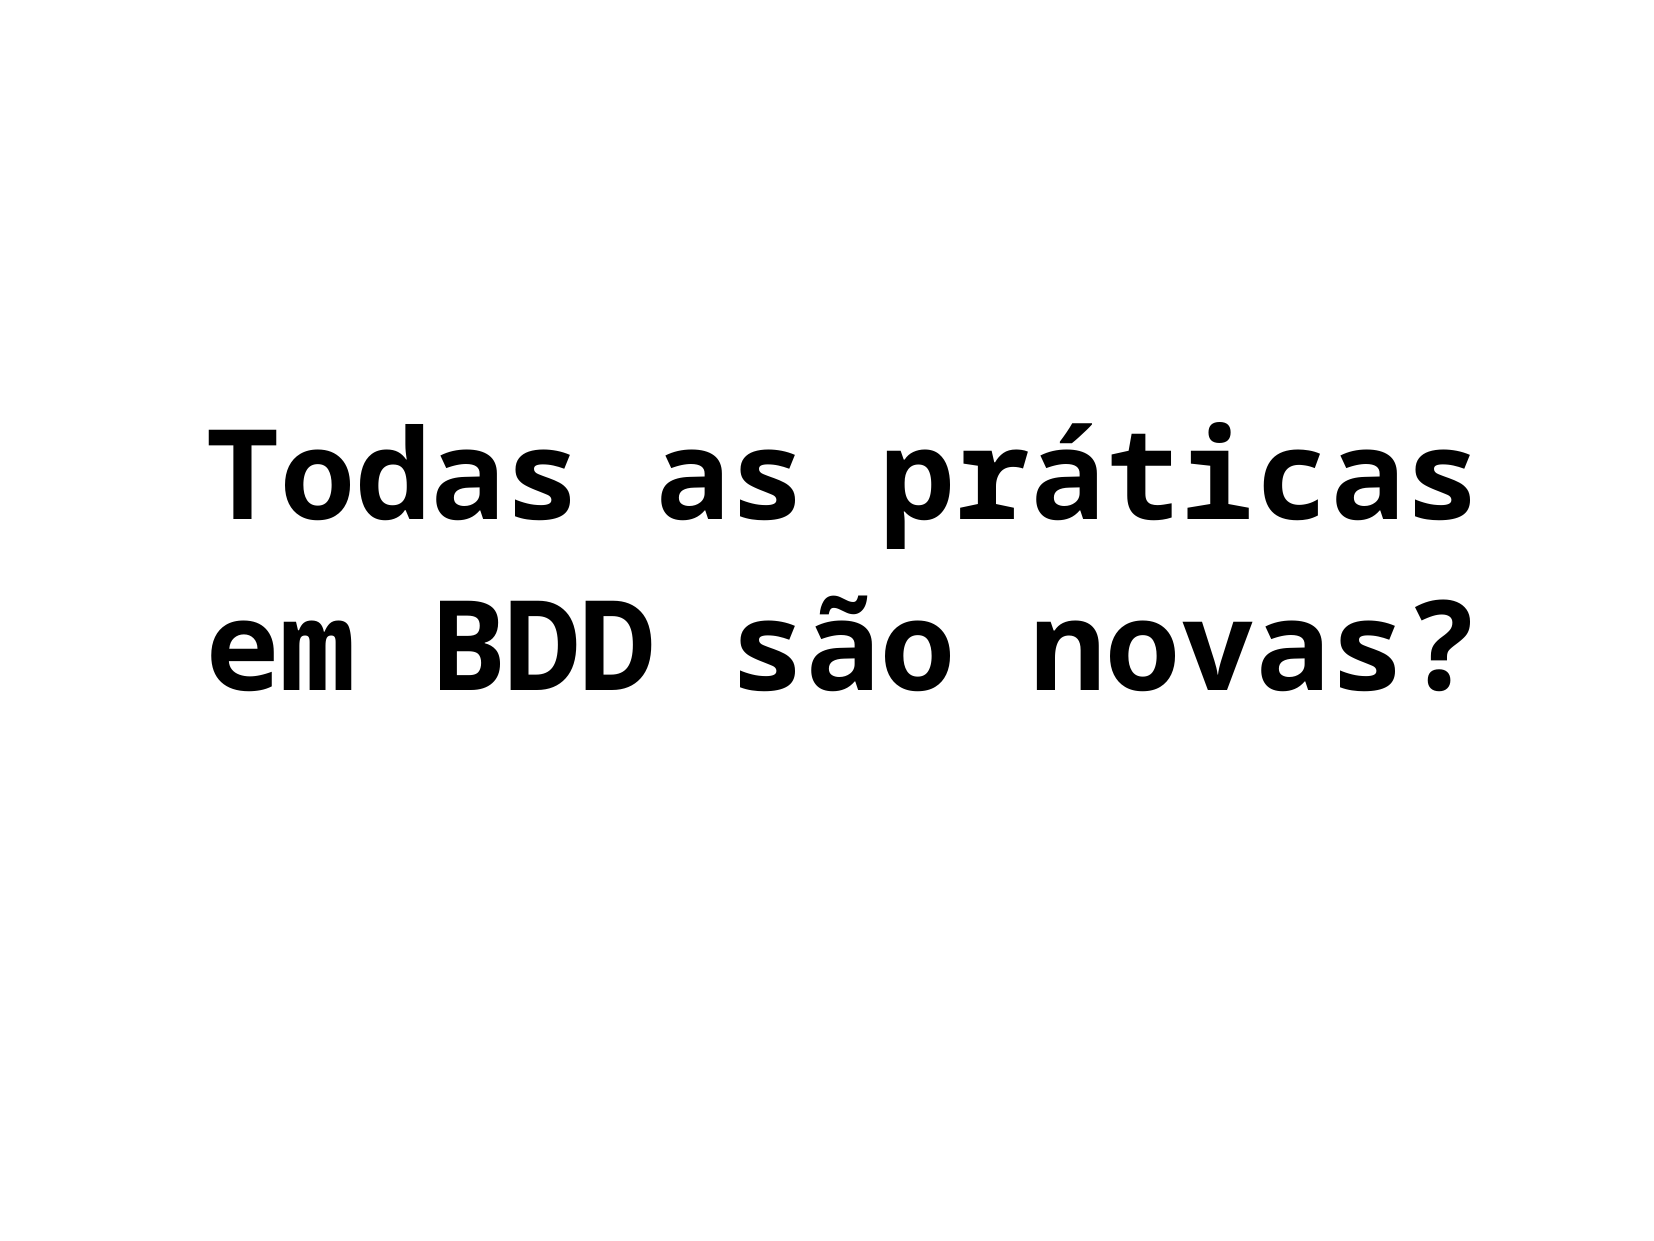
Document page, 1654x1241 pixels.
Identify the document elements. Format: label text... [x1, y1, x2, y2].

text_box Todas as práticas em BDD são novas? [92, 378, 1593, 867]
